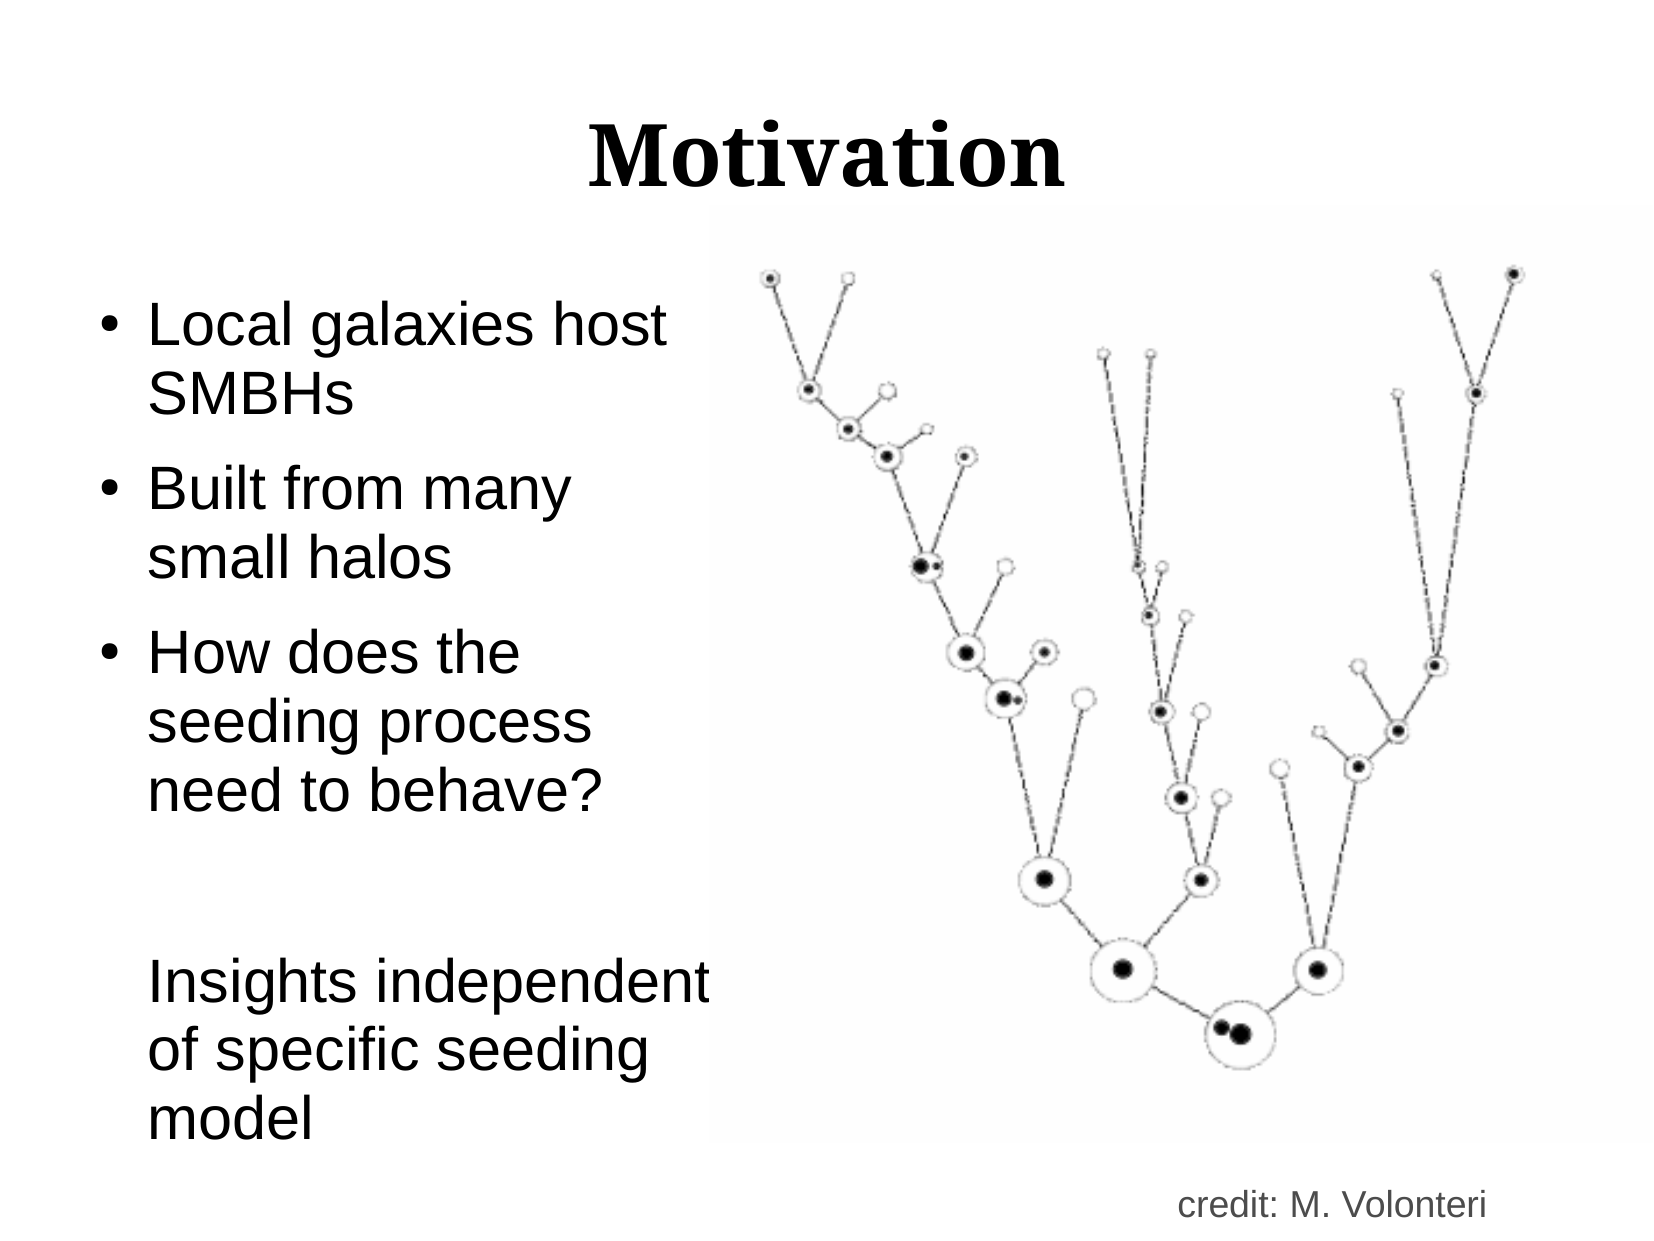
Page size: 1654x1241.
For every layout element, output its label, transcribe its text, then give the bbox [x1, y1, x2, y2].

picture [709, 205, 1654, 1143]
title Motivation [82, 49, 1571, 257]
list Local galaxies host SMBHs Built from many small halos How does the seeding process need to behave? Insights independent of specific seeding model [82, 290, 713, 1163]
text_box credit: M. Volonteri [1162, 1176, 1613, 1241]
